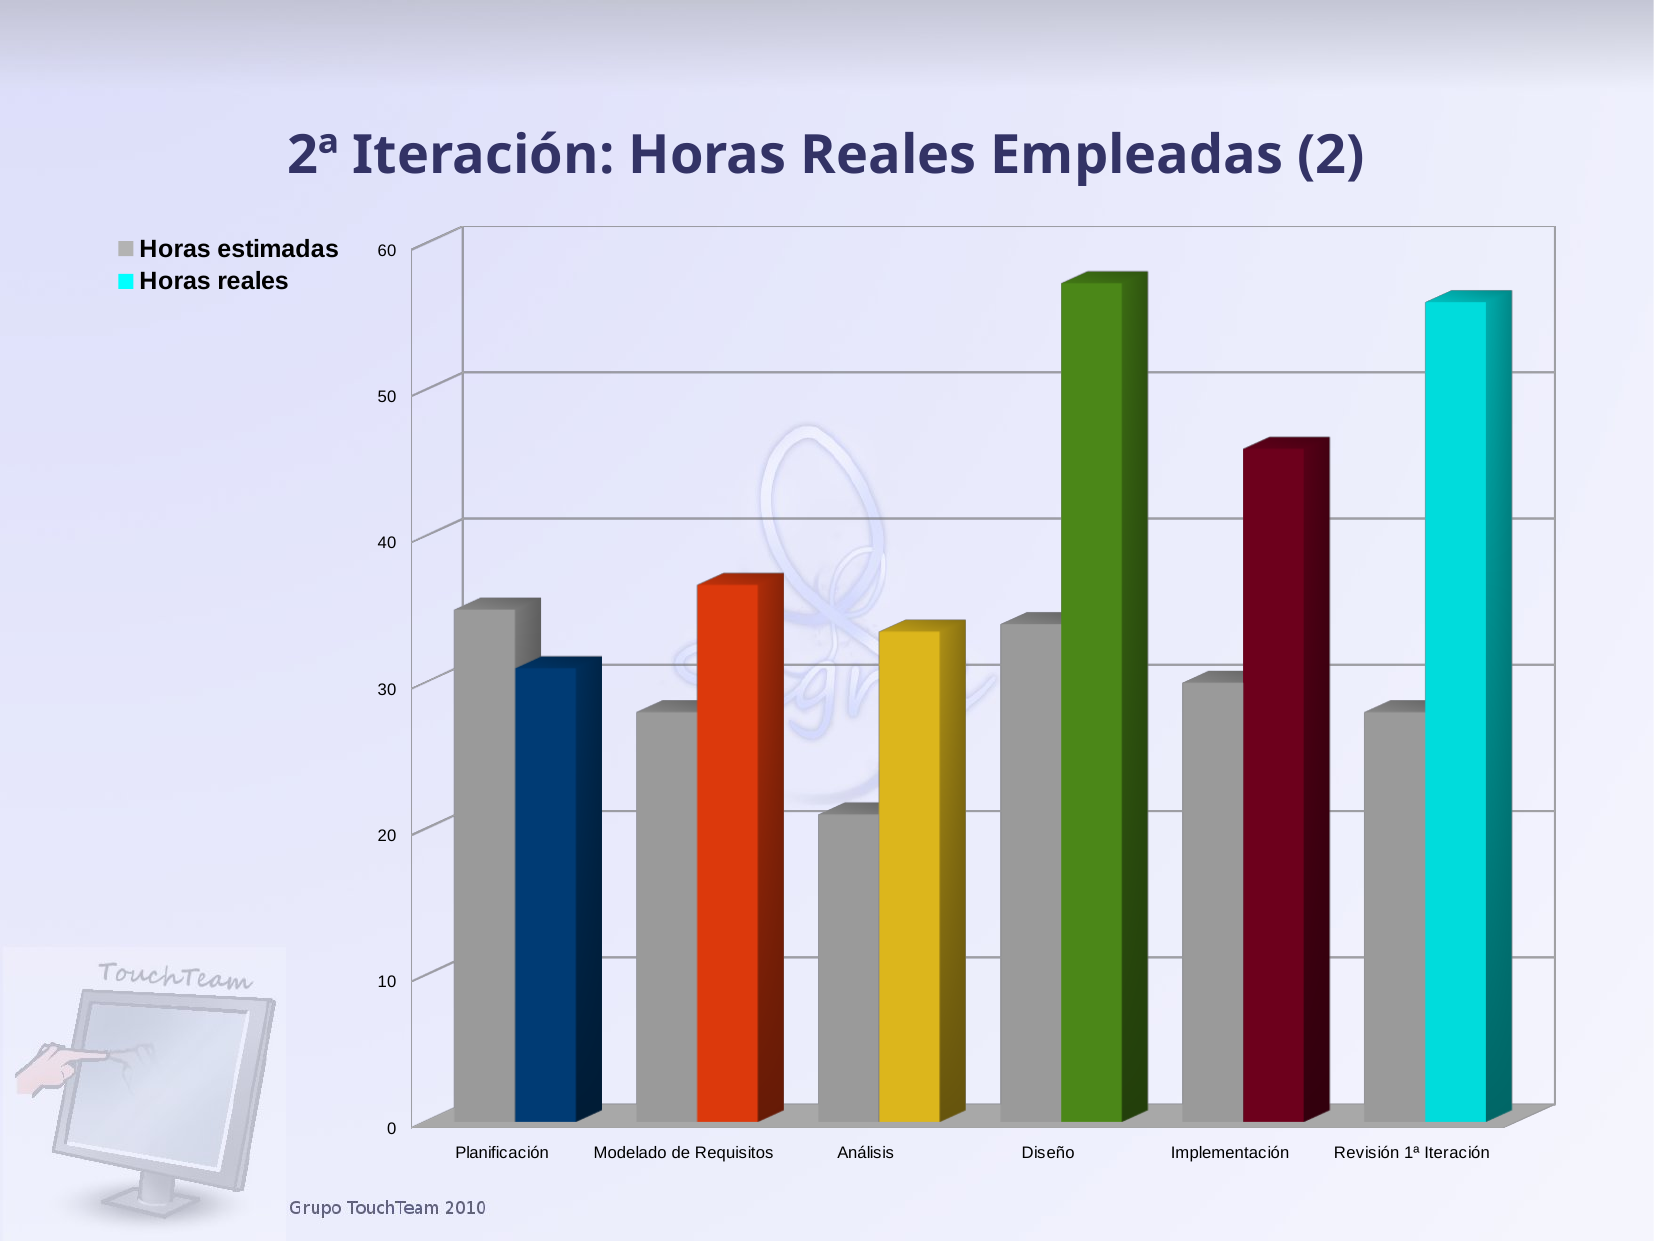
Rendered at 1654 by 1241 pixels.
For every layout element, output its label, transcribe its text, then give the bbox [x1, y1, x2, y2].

title 2ª Iteración: Horas Reales Empleadas (2) [82, 56, 1571, 250]
chart [88, 206, 1595, 1182]
picture [0, 0, 1654, 1241]
